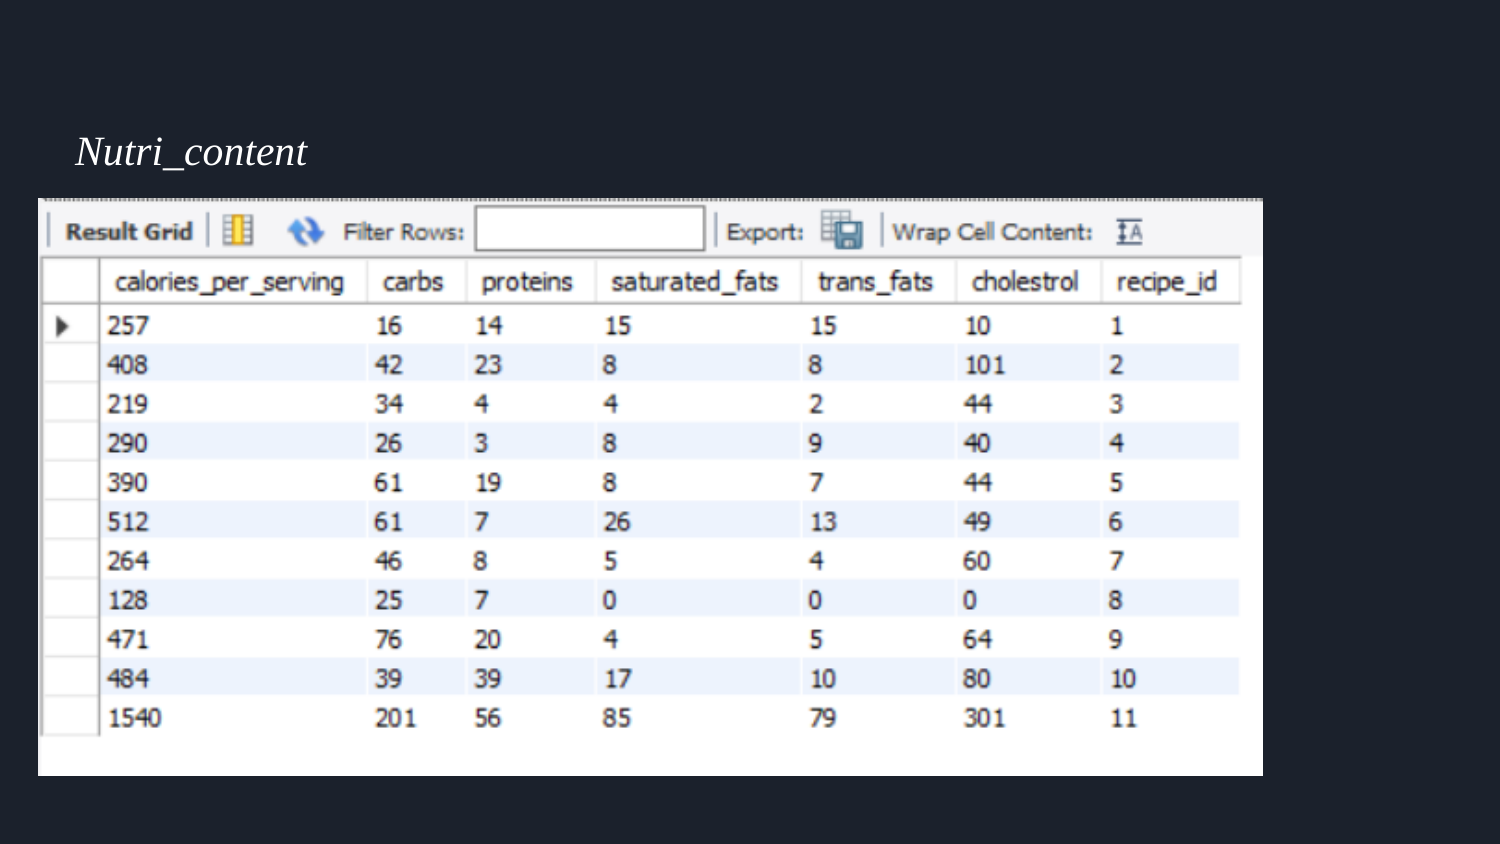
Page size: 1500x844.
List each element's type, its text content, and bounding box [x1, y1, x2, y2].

text_box Nutri_content [60, 109, 326, 190]
picture [38, 198, 1263, 776]
